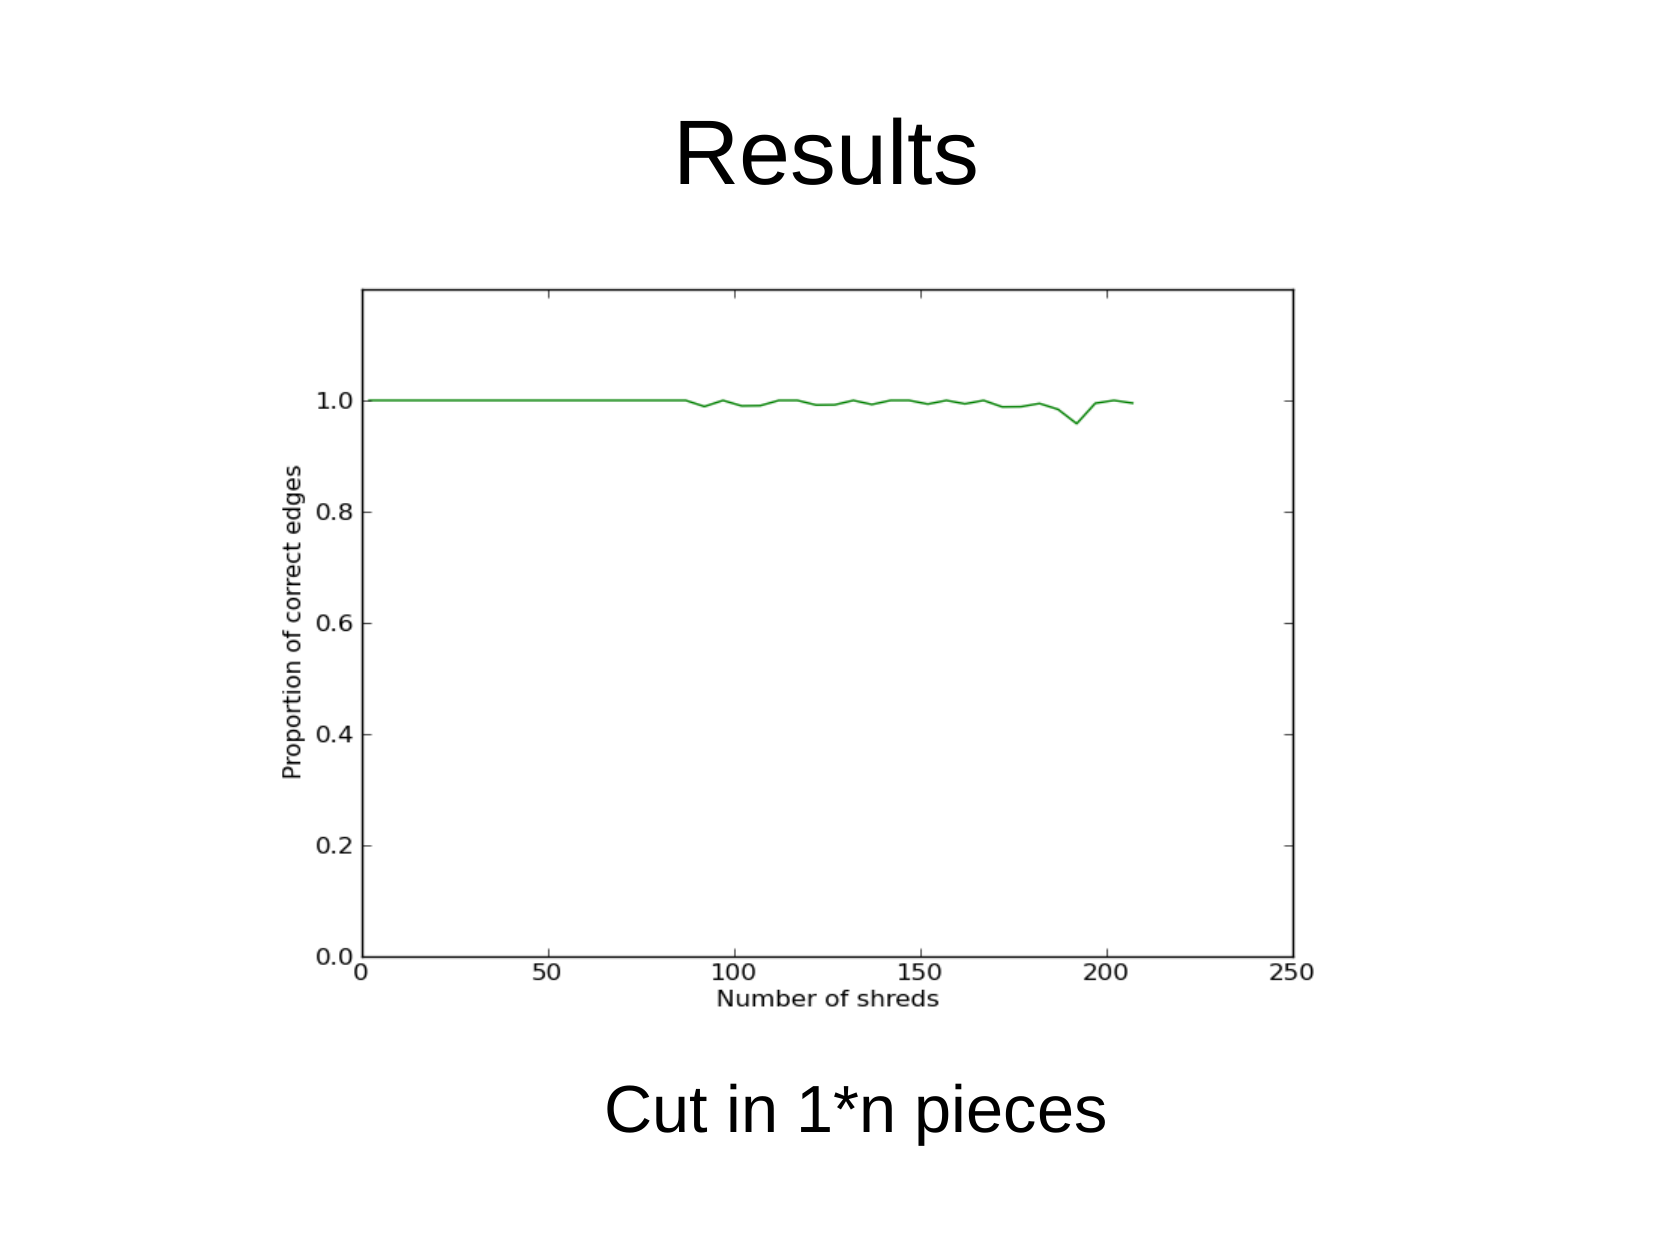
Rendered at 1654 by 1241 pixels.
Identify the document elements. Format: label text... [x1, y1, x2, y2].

title Results [82, 49, 1571, 257]
list Cut in 1*n pieces [70, 342, 1559, 1198]
picture [212, 206, 1413, 1040]
